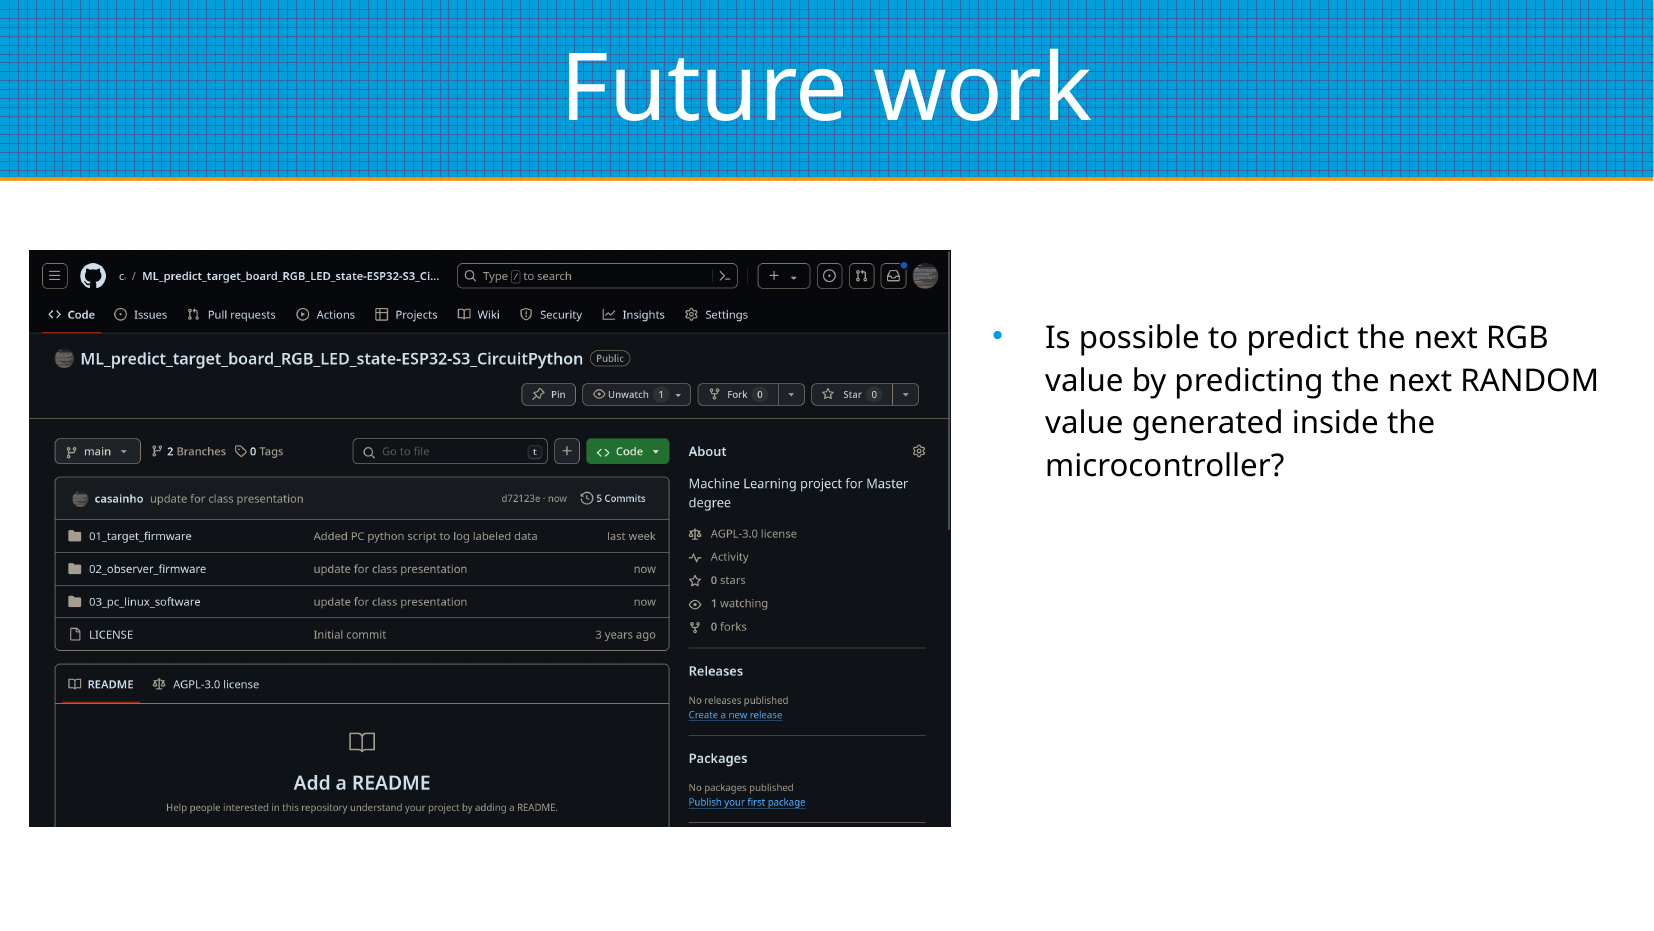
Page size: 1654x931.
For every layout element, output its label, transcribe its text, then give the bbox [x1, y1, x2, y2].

list Is possible to predict the next RGB value by predicting the next RANDOM value generated inside the microcontroller? [974, 112, 1630, 821]
title Future work [82, 14, 1571, 148]
picture [29, 250, 951, 827]
